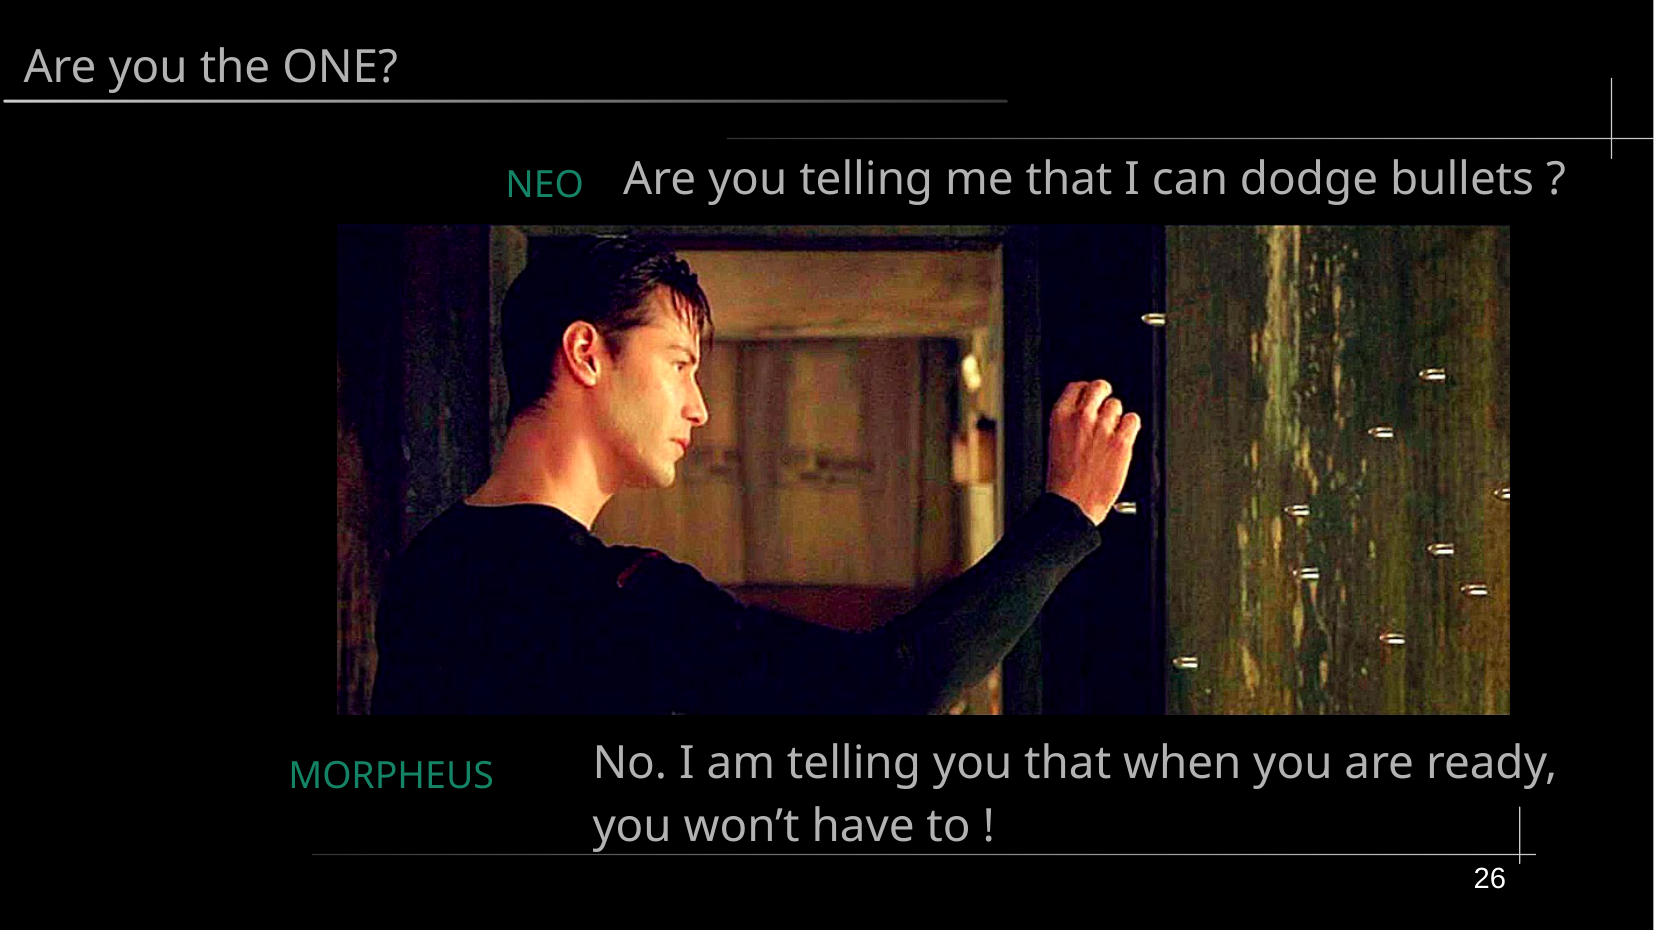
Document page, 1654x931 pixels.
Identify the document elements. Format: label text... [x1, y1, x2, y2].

text_box NEO [490, 150, 615, 217]
text_box Are you telling me that I can dodge bullets ? [608, 138, 1534, 208]
text_box MORPHEUS [273, 740, 580, 808]
picture [337, 224, 1510, 715]
text_box No. I am telling you that when you are ready, you won’t have to ! [577, 722, 1531, 848]
title Are you the ONE? [23, 11, 1589, 119]
